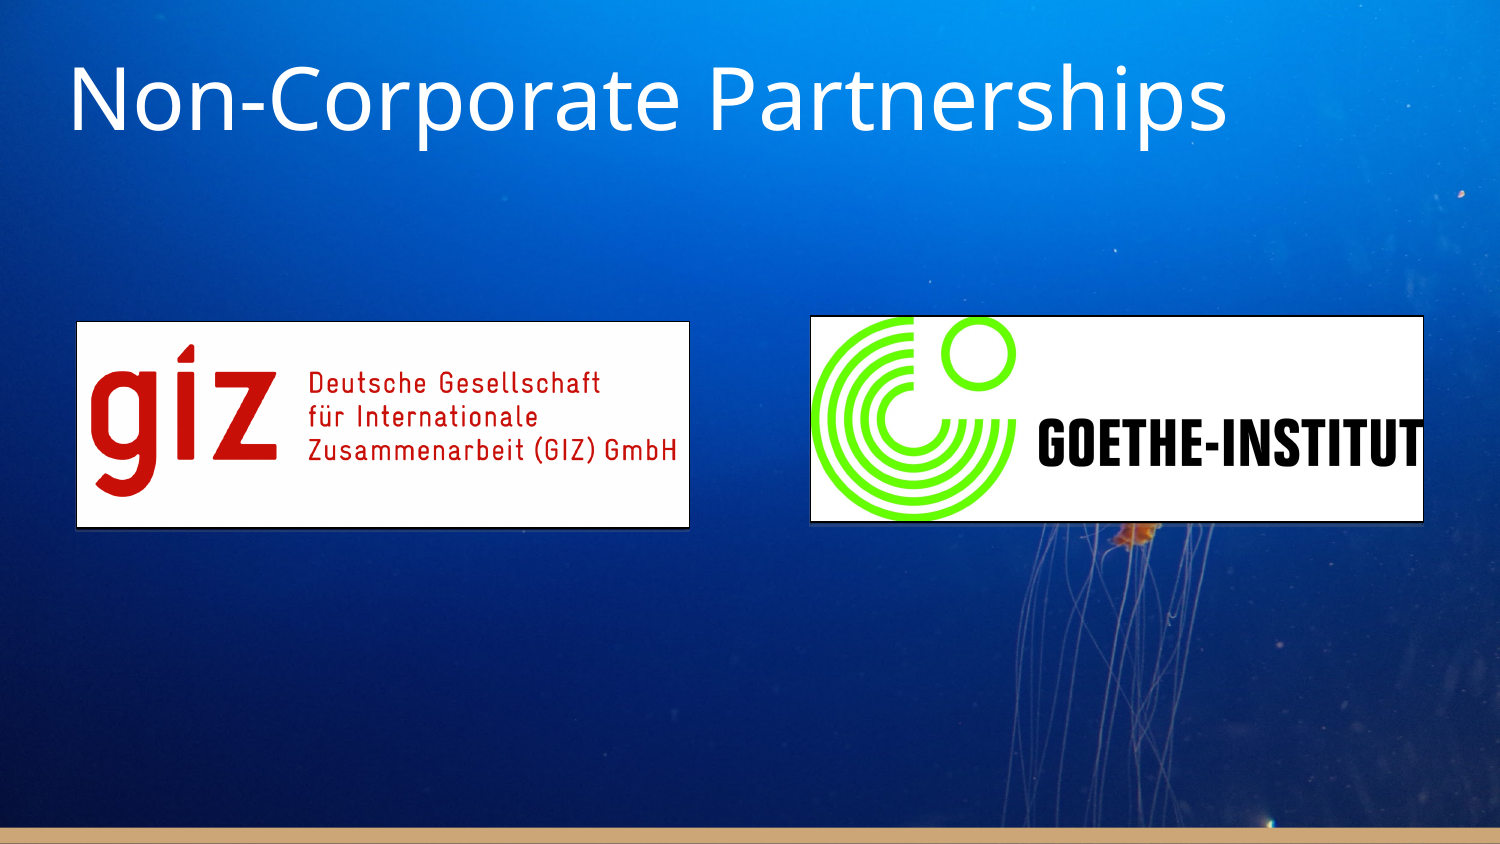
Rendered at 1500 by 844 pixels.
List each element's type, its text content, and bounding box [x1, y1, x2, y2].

title Non-Corporate Partnerships [51, 38, 1449, 154]
picture [0, 0, 1500, 827]
